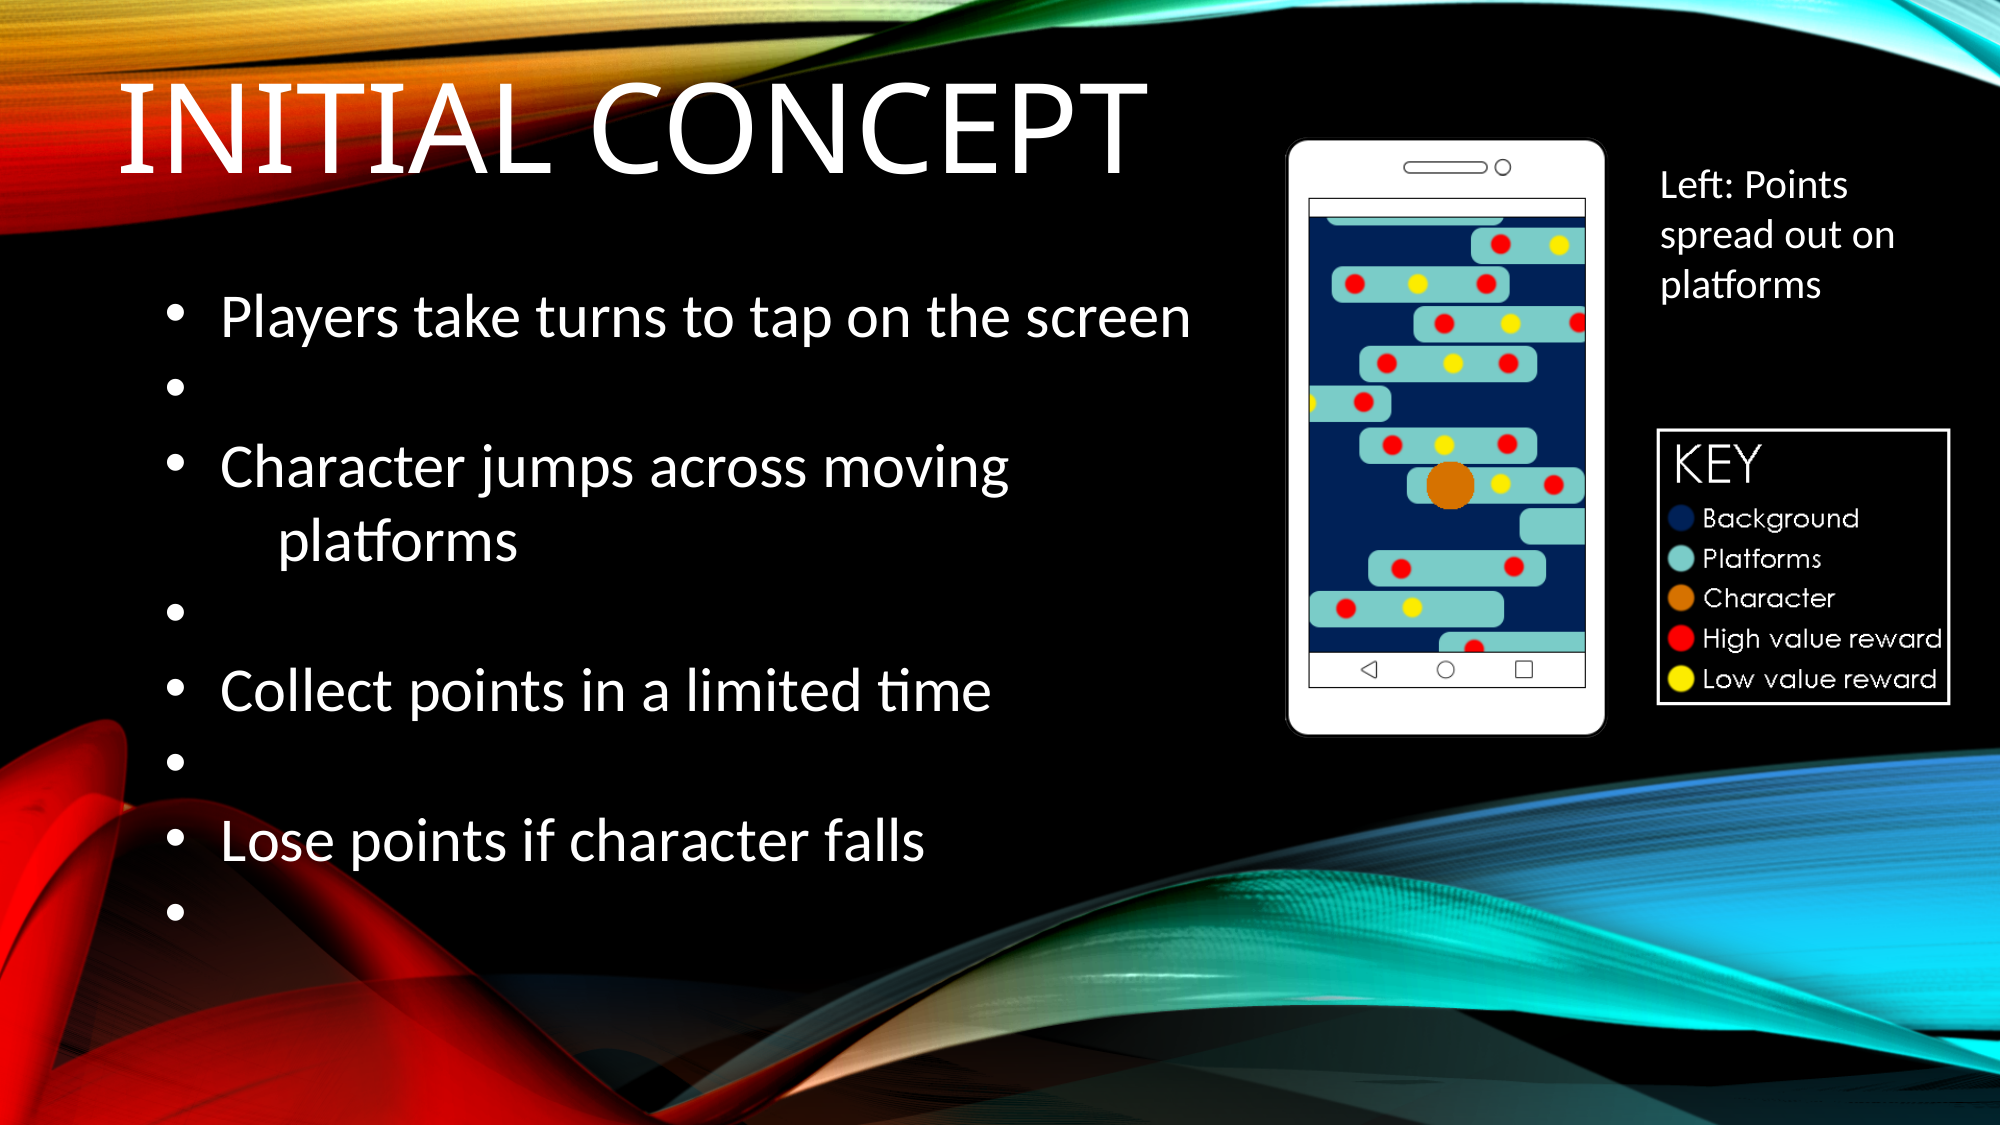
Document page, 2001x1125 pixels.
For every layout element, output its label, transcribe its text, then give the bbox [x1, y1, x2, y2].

picture [1645, 420, 1960, 719]
text_box Players take turns to tap on the screen Character jumps across moving platforms Collect points in a limited time Lose points if character falls [149, 267, 1241, 1010]
title Initial Concept [101, 58, 1178, 200]
picture [1271, 125, 1618, 750]
text_box Left: Points spread out on platforms [1626, 149, 1930, 316]
